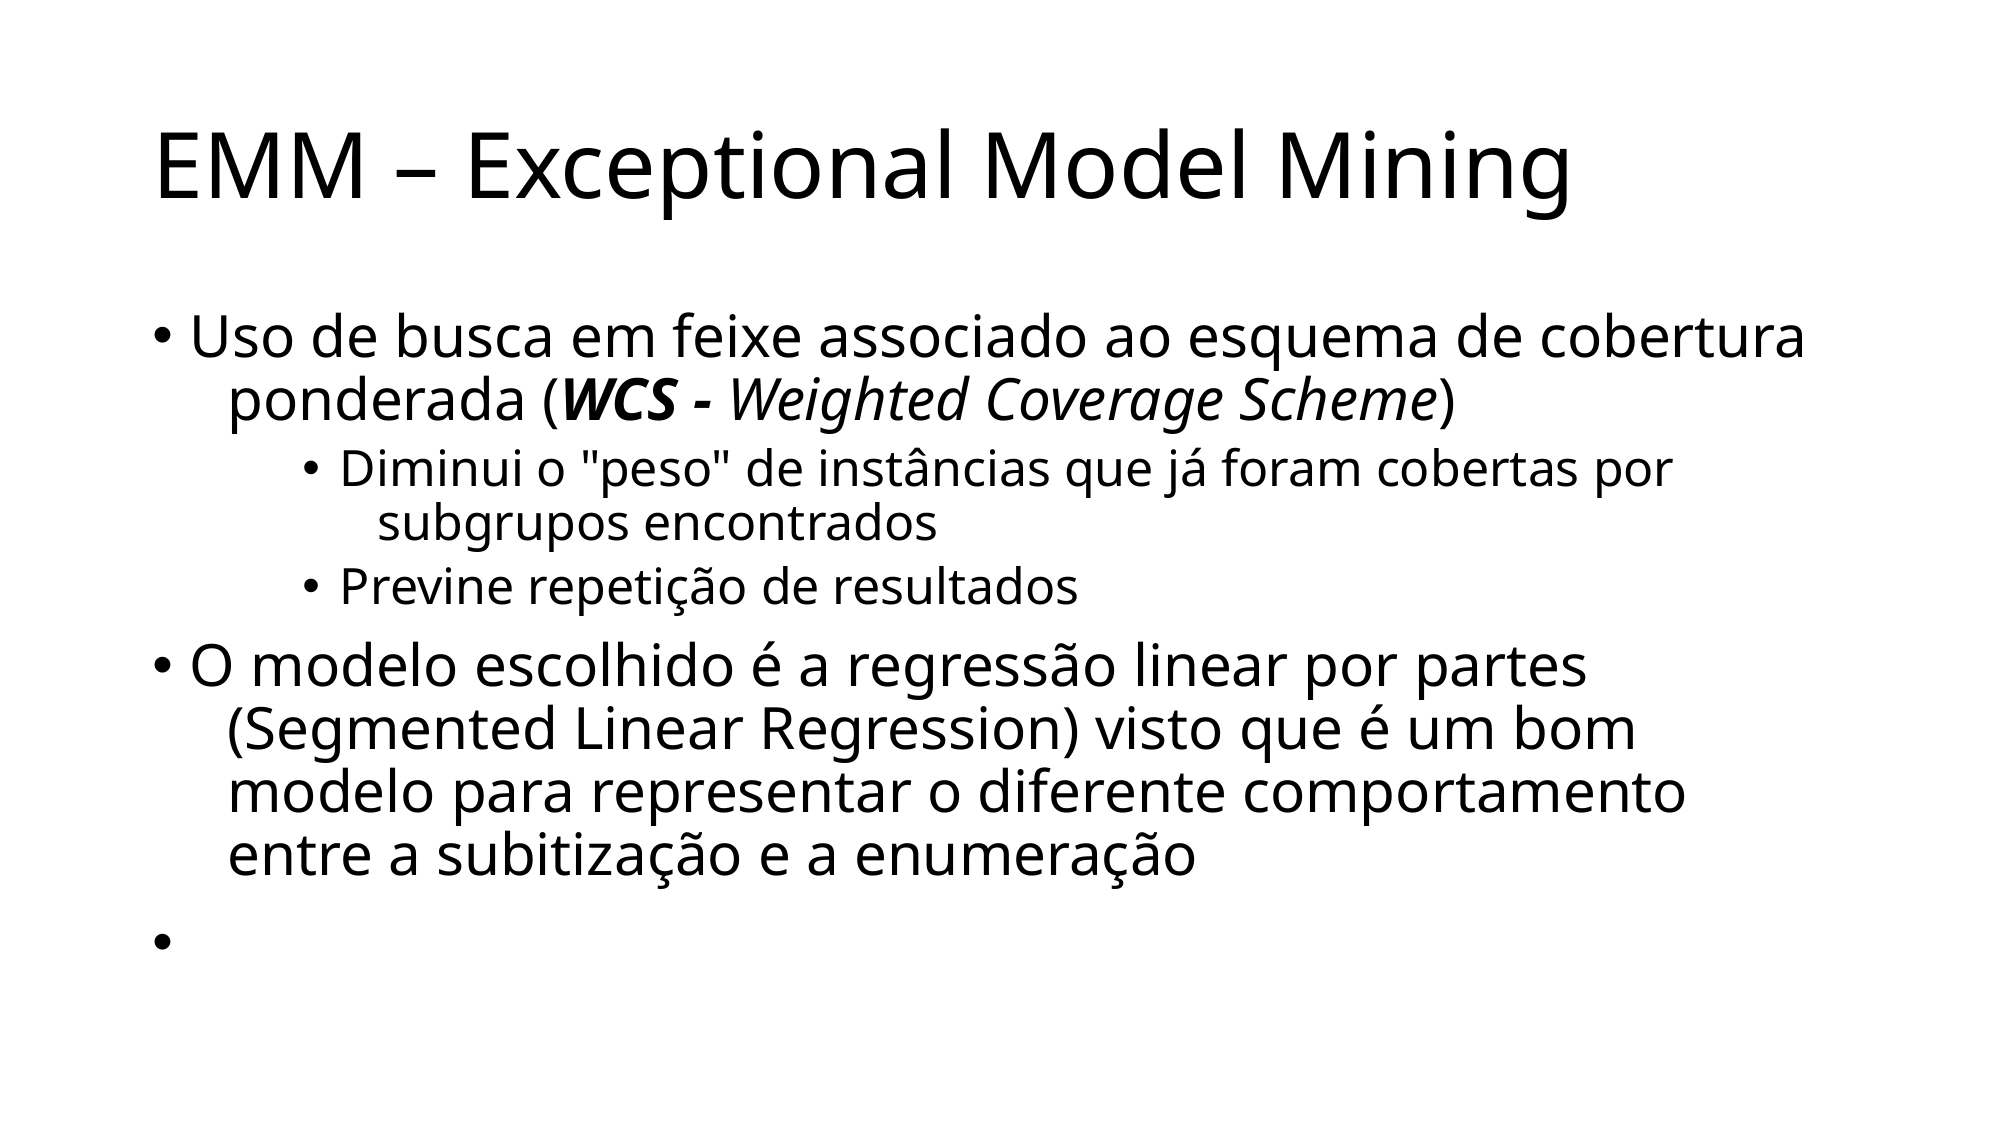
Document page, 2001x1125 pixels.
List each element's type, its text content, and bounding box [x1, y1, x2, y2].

list Uso de busca em feixe associado ao esquema de cobertura ponderada (WCS - Weighted Coverage Scheme) Diminui o "peso" de instâncias que já foram cobertas por subgrupos encontrados Previne repetição de resultados O modelo escolhido é a regressão linear por partes (Segmented Linear Regression) visto que é um bom modelo para representar o diferente comportamento entre a subitização e a enumeração [137, 299, 1863, 1014]
title EMM – Exceptional Model Mining [137, 59, 1863, 278]
